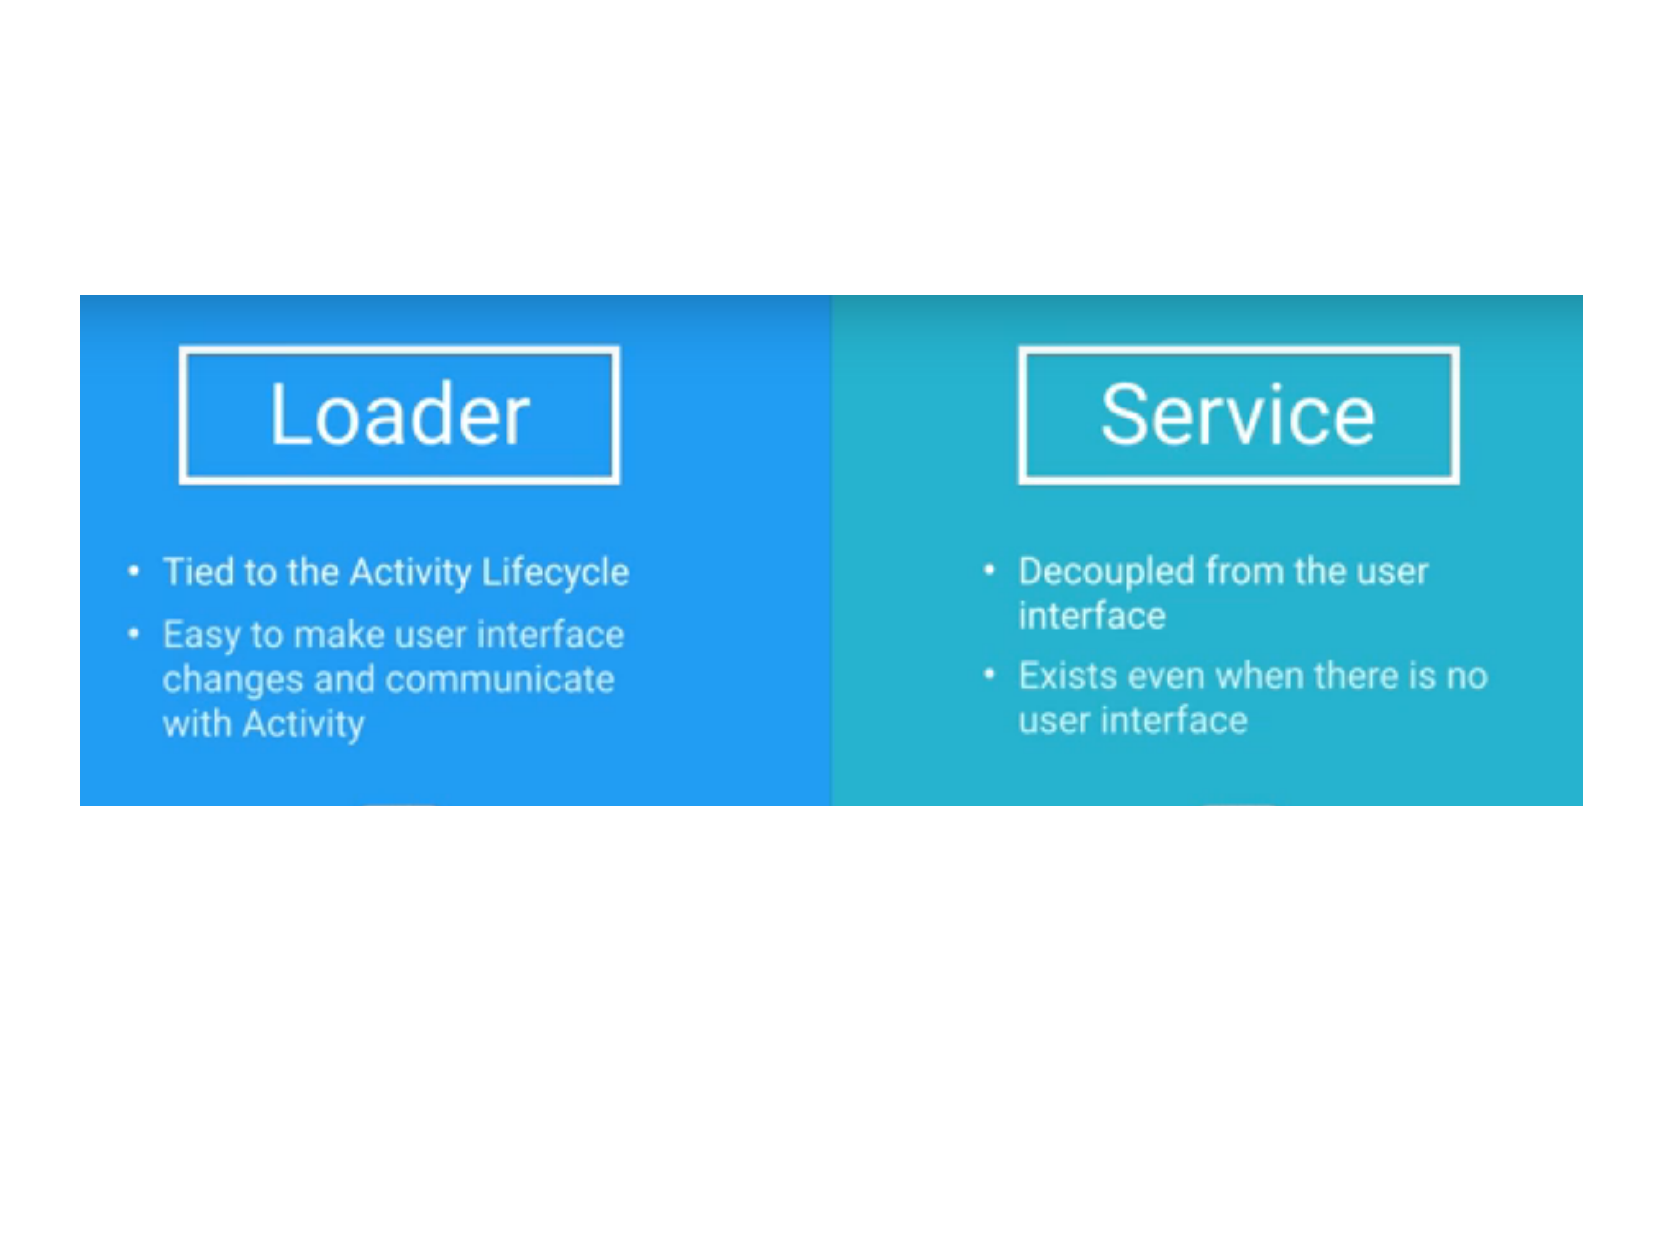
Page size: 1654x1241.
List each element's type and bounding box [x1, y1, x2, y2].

picture [80, 295, 1583, 806]
